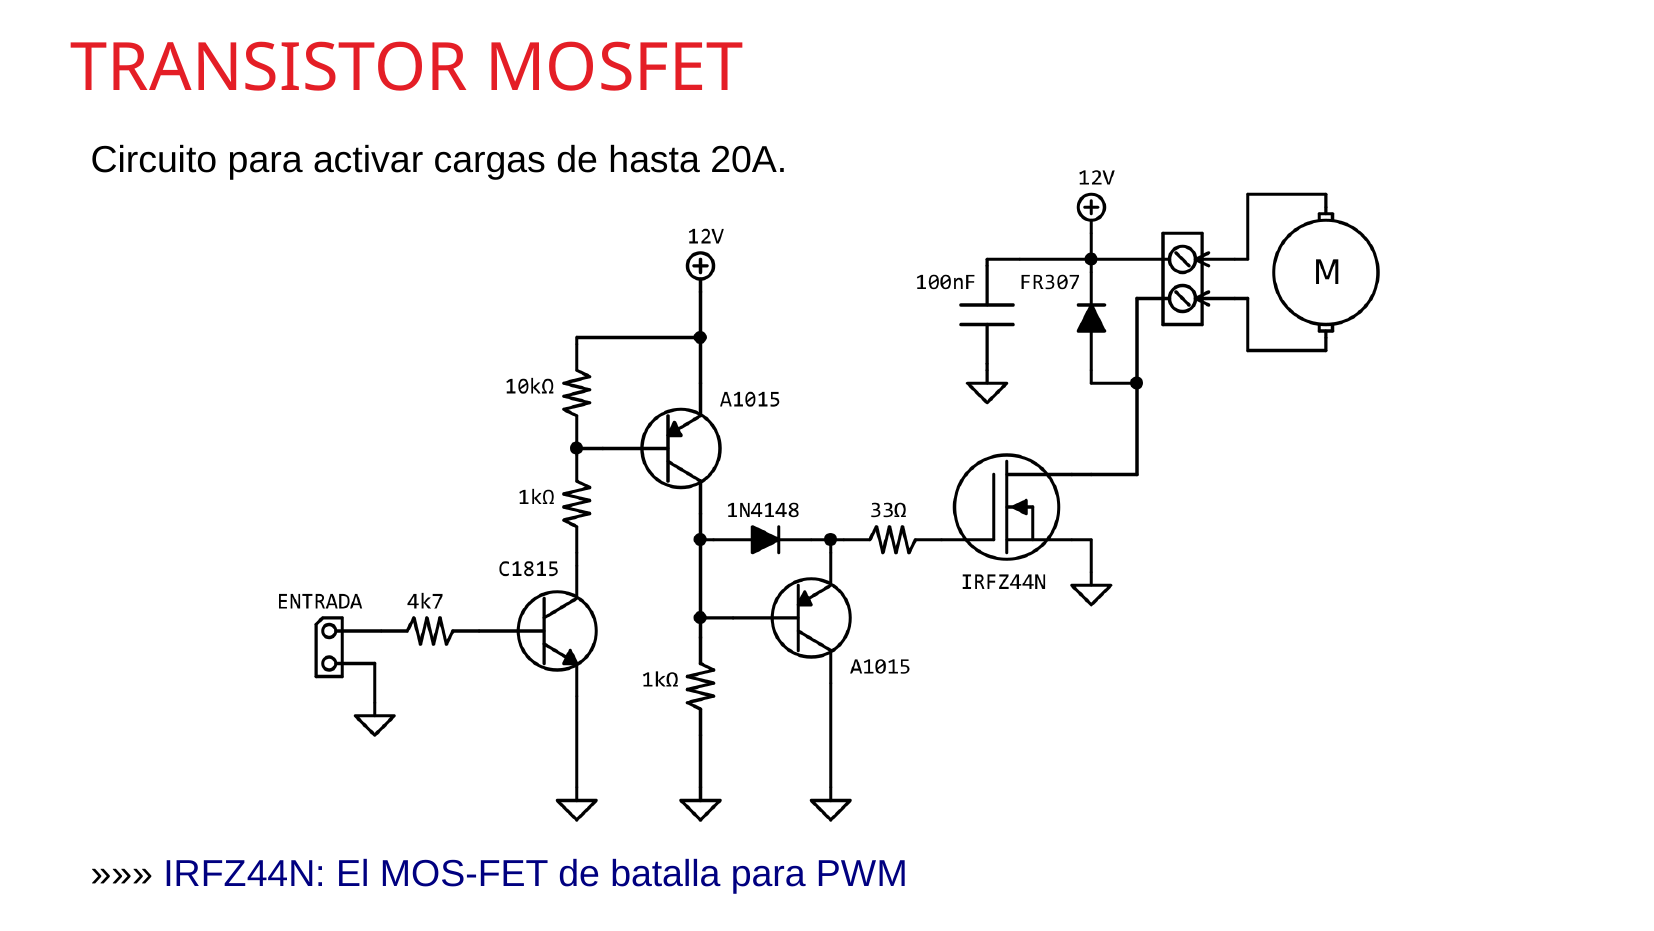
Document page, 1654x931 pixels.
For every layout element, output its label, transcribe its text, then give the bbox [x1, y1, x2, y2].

title TRANSISTOR MOSFET [70, 11, 1347, 118]
text_box Circuito para activar cargas de hasta 20A. »»» IRFZ44N: El MOS-FET de batalla para PWM [75, 131, 1578, 903]
